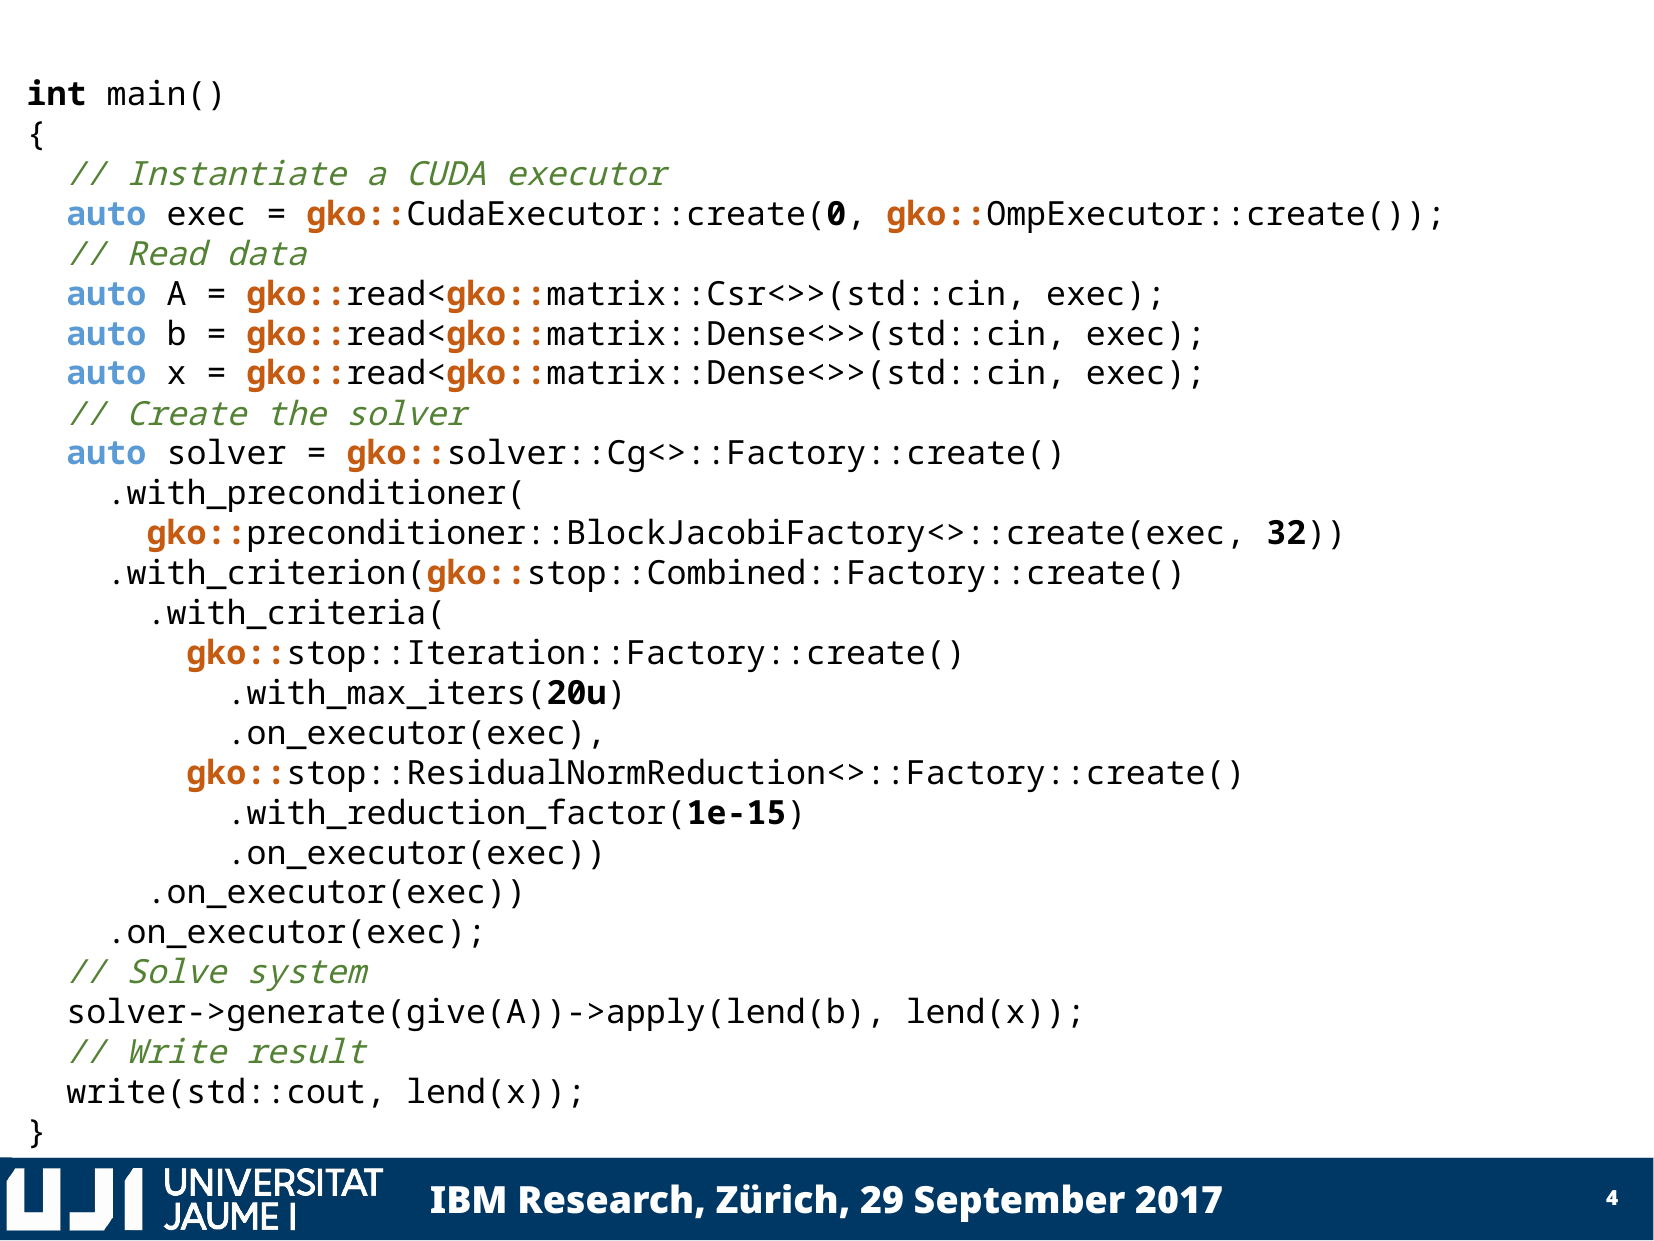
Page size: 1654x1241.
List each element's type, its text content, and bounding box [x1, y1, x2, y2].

picture [0, 1158, 390, 1241]
text_box int main() { // Instantiate a CUDA executor auto exec = gko::CudaExecutor::create(0, gko::OmpExecutor::create()); // Read data auto A = gko::read<gko::matrix::Csr<>>(std::cin, exec); auto b = gko::read<gko::matrix::Dense<>>(std::cin, exec); auto x = gko::read<gko::matrix::Dense<>>(std::cin, exec); // Create the solver auto solver = gko::solver::Cg<>::Factory::create() .with_preconditioner( gko::preconditioner::BlockJacobiFactory<>::create(exec, 32)) .with_criterion(gko::stop::Combined::Factory::create() .with_criteria( gko::stop::Iteration::Factory::create() .with_max_iters(20u) .on_executor(exec), gko::stop::ResidualNormReduction<>::Factory::create() .with_reduction_factor(1e-15) .on_executor(exec)) .on_executor(exec)) .on_executor(exec); // Solve system solver->generate(give(A))->apply(lend(b), lend(x)); // Write result write(std::cout, lend(x)); } [11, 64, 1654, 1158]
